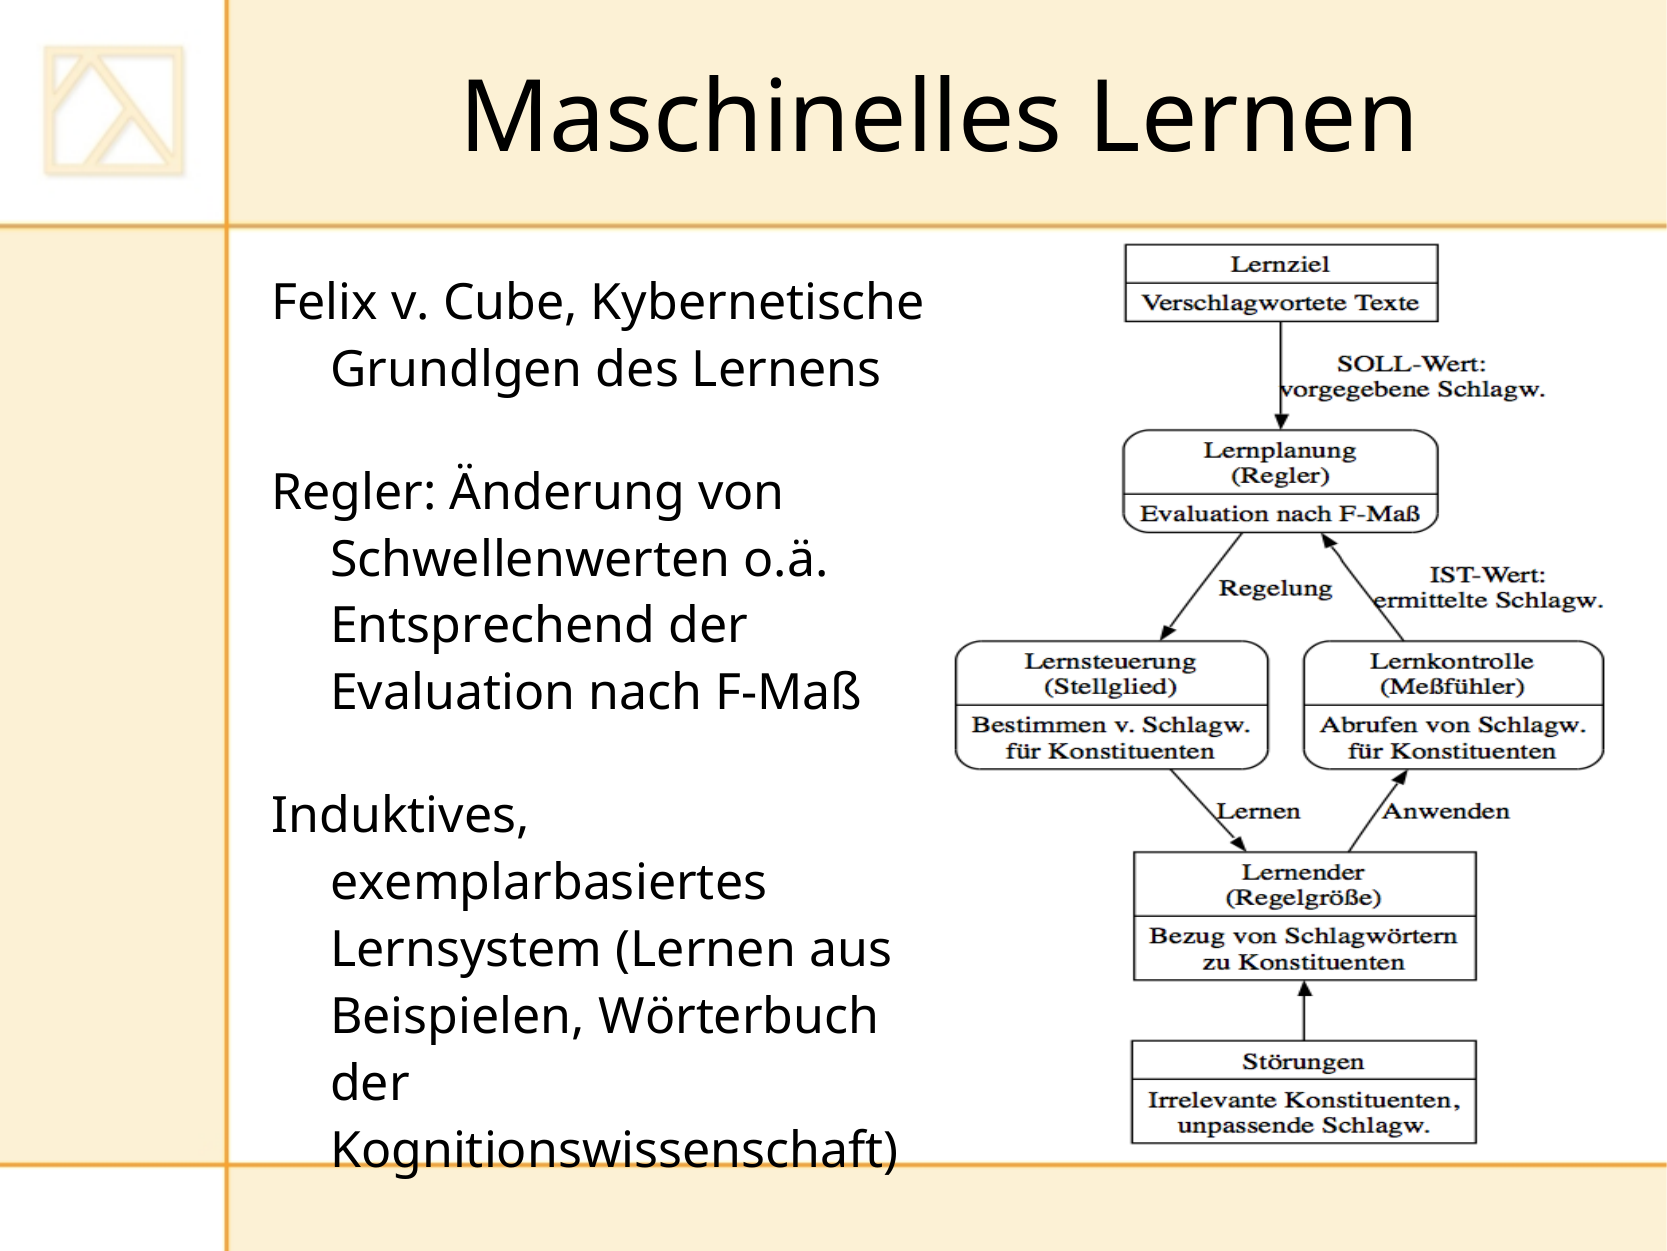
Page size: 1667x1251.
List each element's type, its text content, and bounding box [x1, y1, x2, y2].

list Felix v. Cube, Kybernetische Grundlgen des Lernens Regler: Änderung von Schwellenwerten o.ä. Entsprechend der Evaluation nach F-Maß Induktives, exemplarbasiertes Lernsystem (Lernen aus Beispielen, Wörterbuch der Kognitionswissenschaft) [236, 265, 961, 1152]
picture [0, 0, 1667, 1251]
title Maschinelles Lernen [268, 0, 1611, 238]
